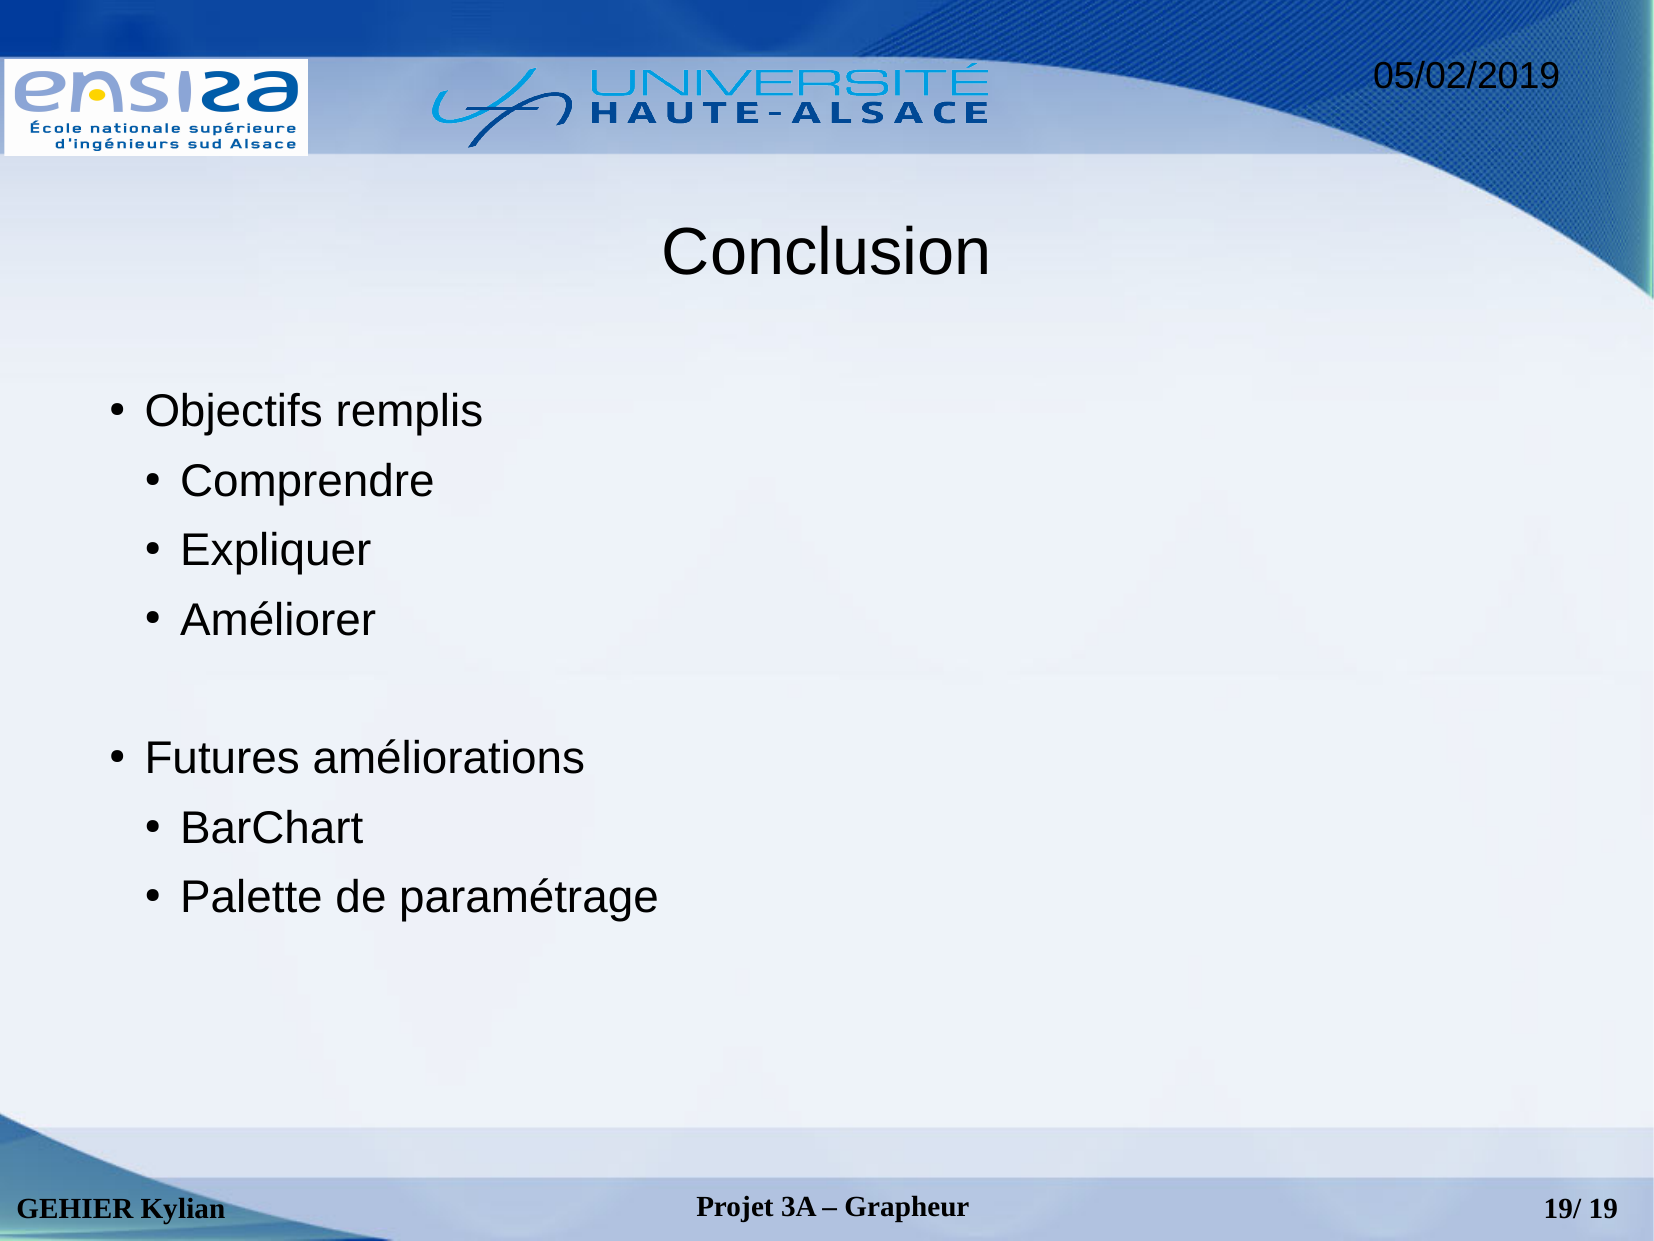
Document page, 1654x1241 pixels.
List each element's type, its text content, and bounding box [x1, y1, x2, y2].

picture [0, 0, 1654, 1241]
text_box Objectifs remplis Comprendre Expliquer Améliorer Futures améliorations BarChart Palette de paramétrage [94, 377, 1512, 998]
title Conclusion [118, 192, 1536, 310]
